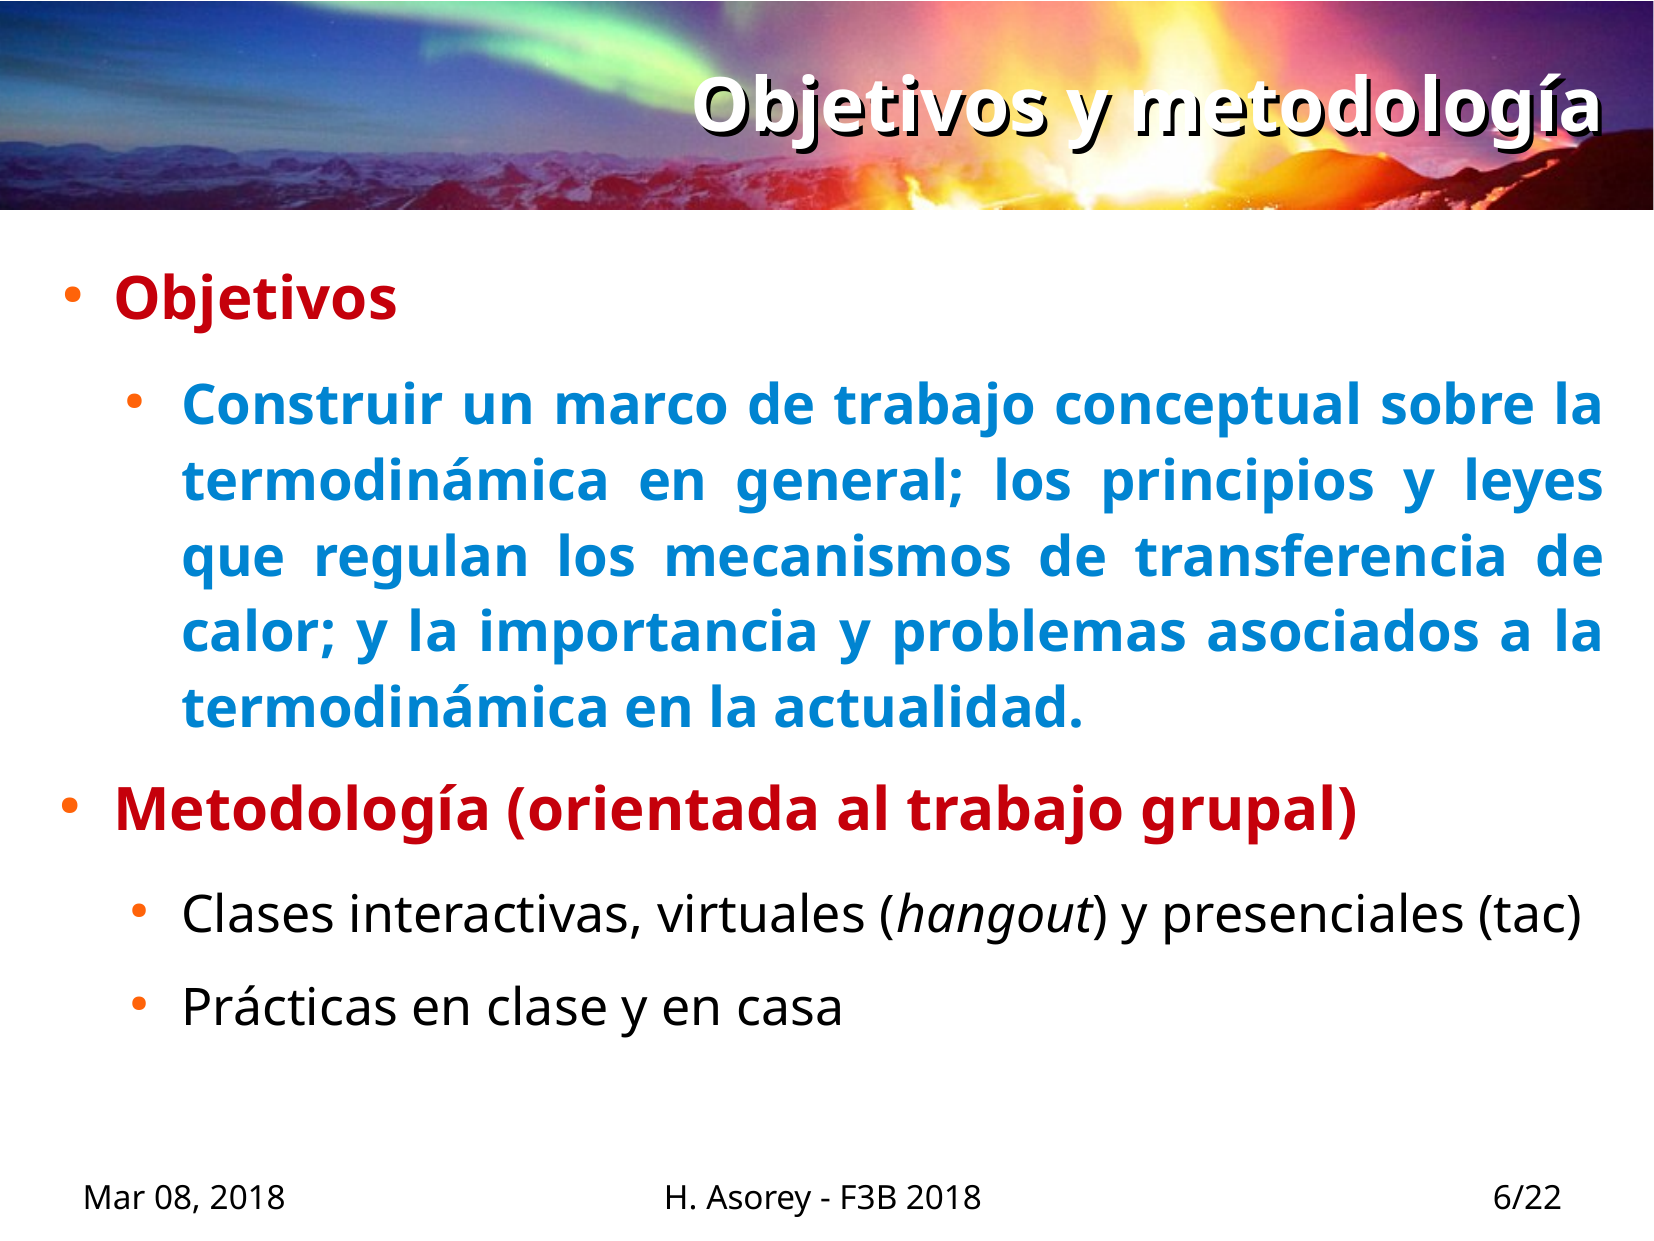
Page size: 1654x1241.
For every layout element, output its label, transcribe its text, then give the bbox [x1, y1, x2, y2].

title Objetivos y metodología [45, 15, 1606, 191]
list Objetivos Construir un marco de trabajo conceptual sobre la termodinámica en general; los principios y leyes que regulan los mecanismos de transferencia de calor; y la importancia y problemas asociados a la termodinámica en la actualidad. Metodología (orientada al trabajo grupal) Clases interactivas, virtuales (hangout) y presenciales (tac) Prácticas en clase y en casa [45, 255, 1606, 1156]
picture [0, 1, 1654, 210]
